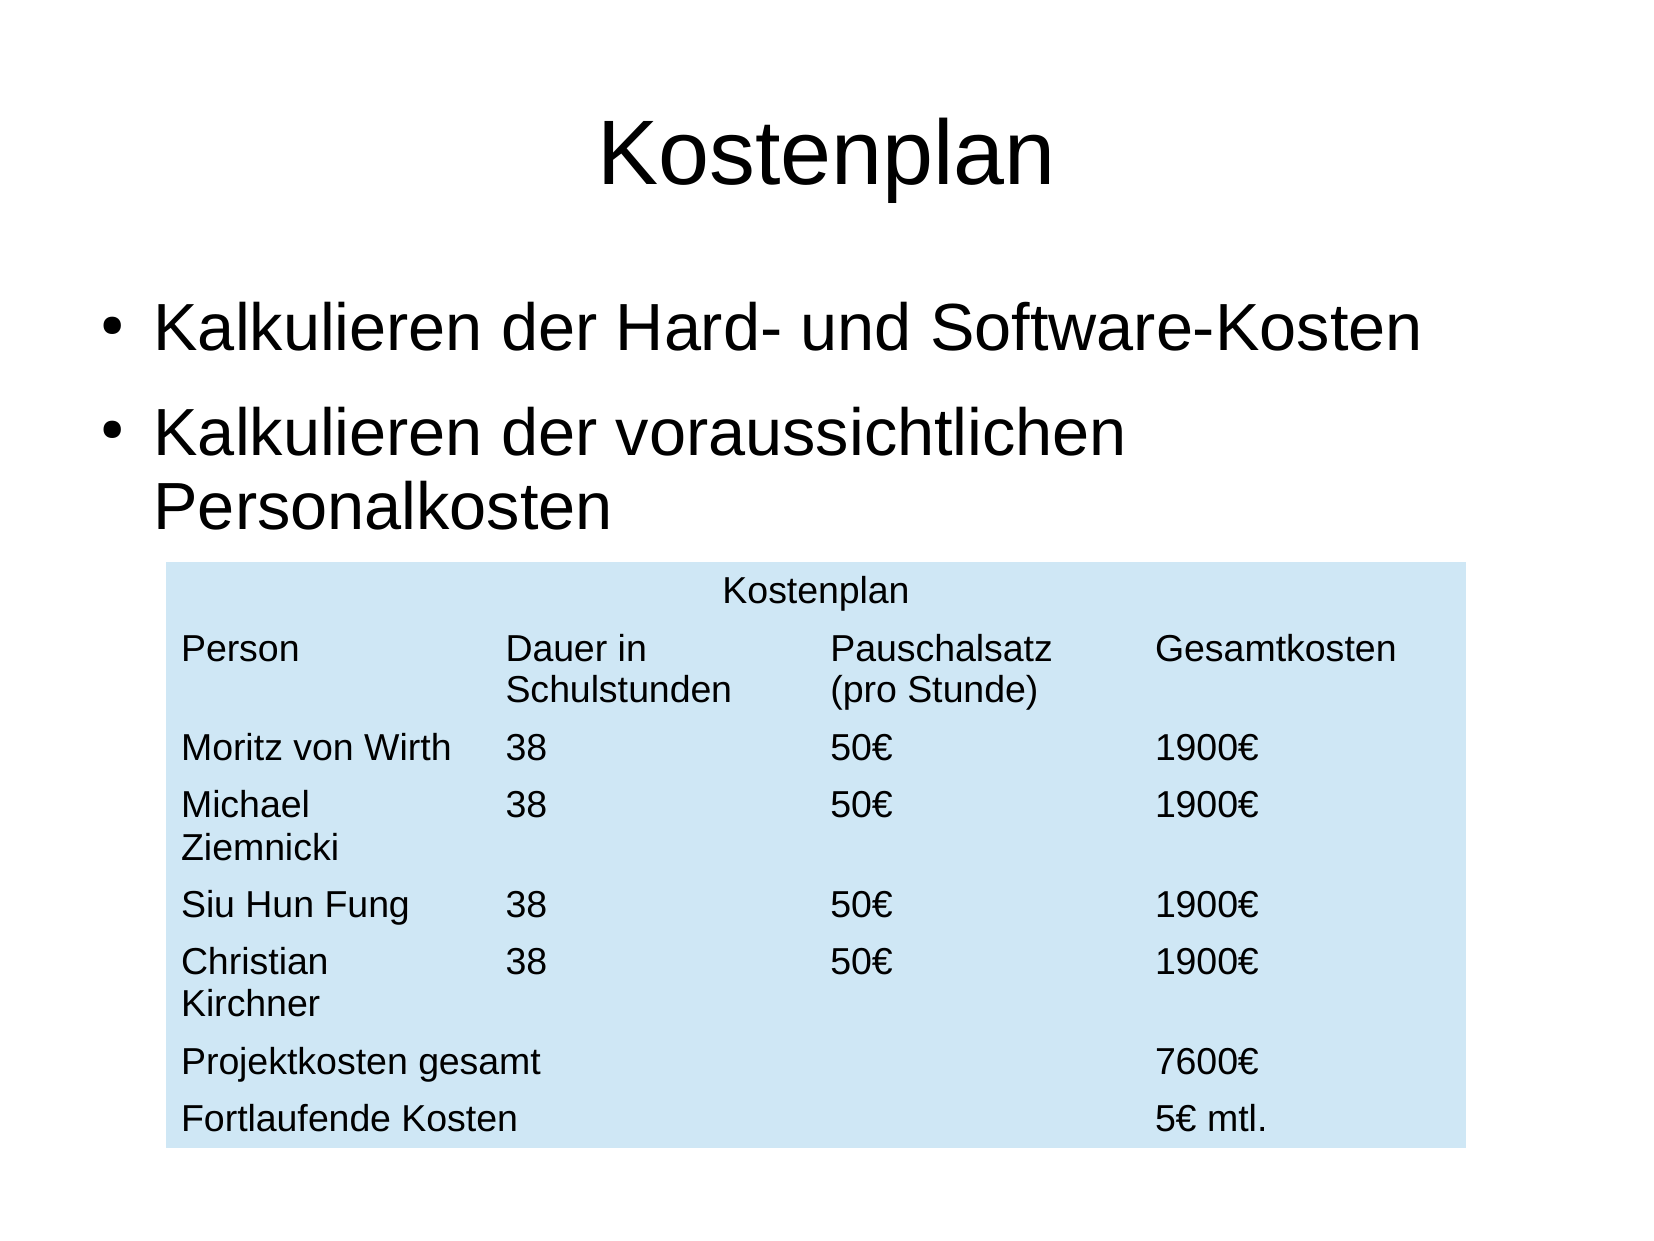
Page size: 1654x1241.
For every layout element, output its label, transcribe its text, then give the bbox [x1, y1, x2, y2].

table_cell Christian Kirchner [166, 933, 491, 1033]
table_cell 1900€ [1140, 933, 1466, 1033]
table_cell Pauschalsatz (pro Stunde) [816, 620, 1140, 719]
table_cell 1900€ [1140, 876, 1466, 933]
table_cell 38 [491, 719, 816, 777]
table_cell 50€ [816, 777, 1140, 876]
title Kostenplan [82, 49, 1571, 257]
table_cell 7600€ [1140, 1033, 1466, 1090]
table_cell Projektkosten gesamt [166, 1033, 1140, 1090]
table_header Kostenplan [166, 562, 1466, 620]
table_cell 1900€ [1140, 719, 1466, 777]
table_cell 38 [491, 777, 816, 876]
table_cell 5€ mtl. [1140, 1090, 1466, 1148]
table_cell Siu Hun Fung [166, 876, 491, 933]
table_cell 50€ [816, 933, 1140, 1033]
table_cell 38 [491, 933, 816, 1033]
table_cell Dauer in Schulstunden [491, 620, 816, 719]
table_cell Gesamtkosten [1140, 620, 1466, 719]
table_cell Michael Ziemnicki [166, 777, 491, 876]
table_cell 50€ [816, 719, 1140, 777]
list Kalkulieren der Hard- und Software-Kosten Kalkulieren der voraussichtlichen Personalkosten [82, 290, 1571, 1109]
table_cell 1900€ [1140, 777, 1466, 876]
table_cell Person [166, 620, 491, 719]
table_cell Moritz von Wirth [166, 719, 491, 777]
table_cell 38 [491, 876, 816, 933]
table_cell Fortlaufende Kosten [166, 1090, 1140, 1148]
table_cell 50€ [816, 876, 1140, 933]
